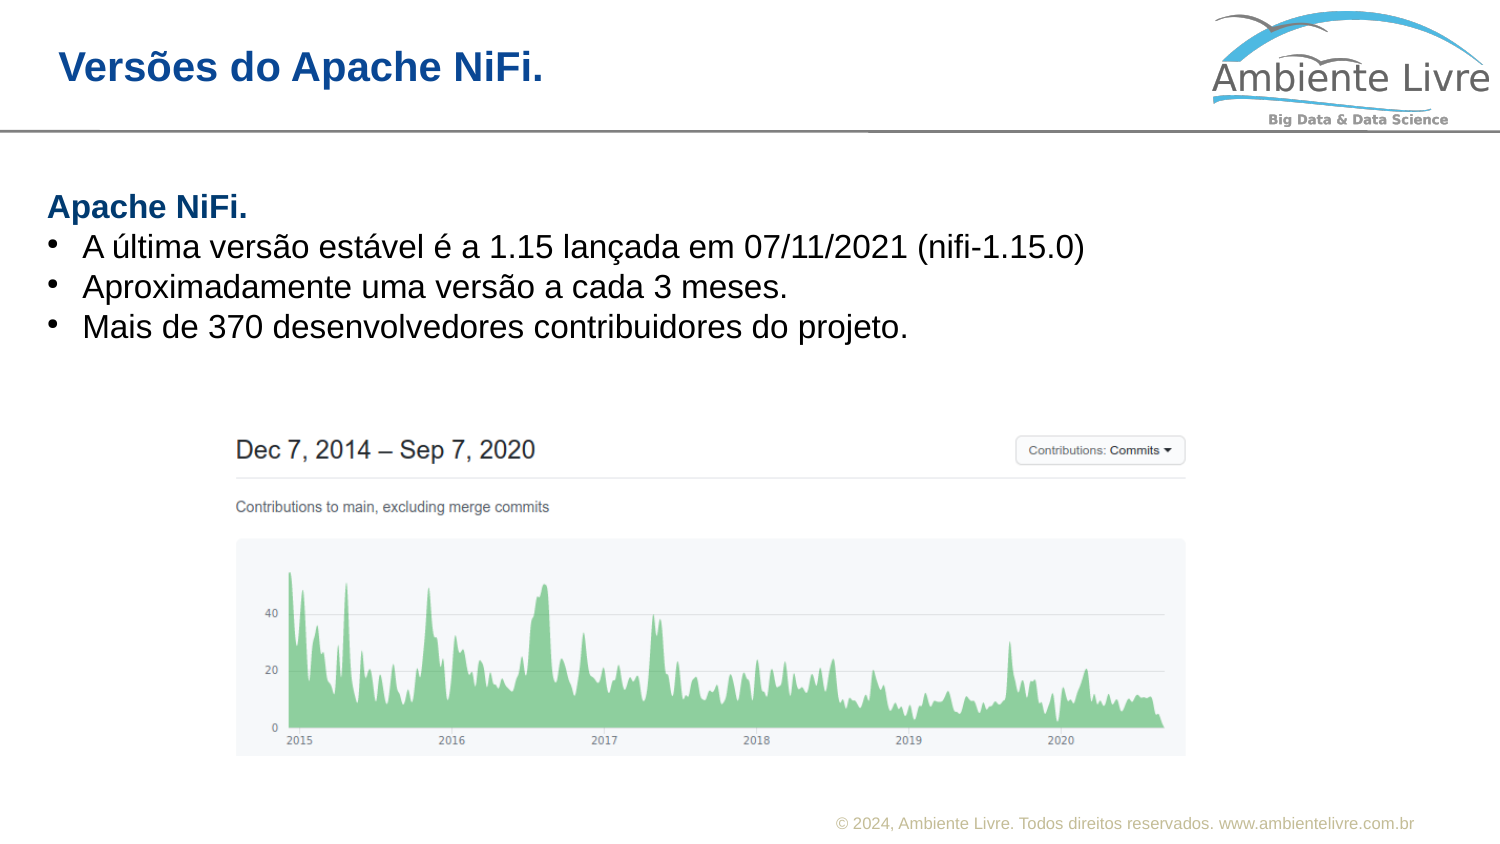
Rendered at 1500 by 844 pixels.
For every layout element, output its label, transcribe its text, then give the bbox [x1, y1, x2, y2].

picture [187, 406, 1313, 756]
title Versões do Apache NiFi. [43, 8, 1127, 129]
text_box Apache NiFi. A última versão estável é a 1.15 lançada em 07/11/2021 (nifi-1.15.0) Aproximadamente uma versão a cada 3 meses. Mais de 370 desenvolvedores contribuidores do projeto. [32, 178, 1347, 353]
picture [1212, 11, 1489, 127]
